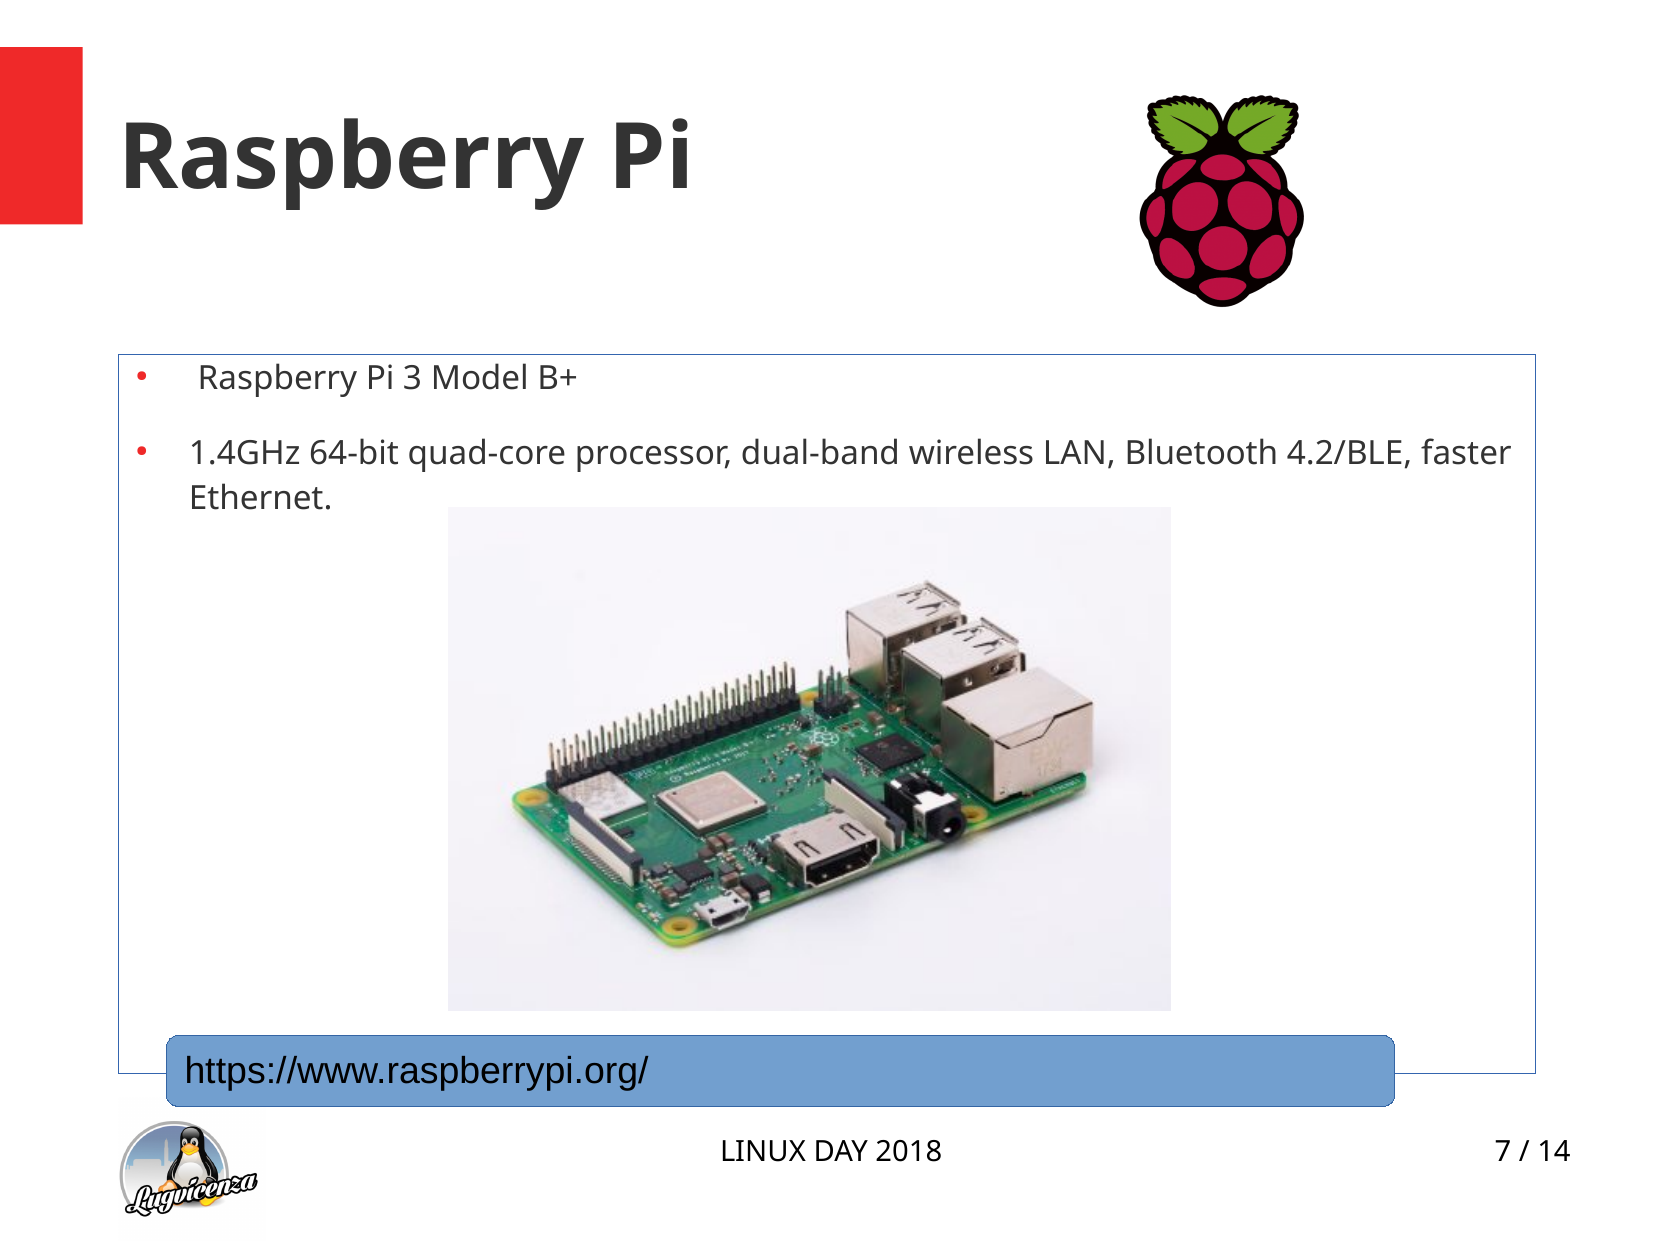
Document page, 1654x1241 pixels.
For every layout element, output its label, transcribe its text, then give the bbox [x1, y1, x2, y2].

picture [448, 507, 1171, 1011]
picture [1074, 68, 1371, 331]
text_box https://www.raspberrypi.org/ [166, 1035, 1395, 1107]
list Raspberry Pi 3 Model B+ 1.4GHz 64-bit quad-core processor, dual-band wireless LAN, Bluetooth 4.2/BLE, faster Ethernet. [118, 354, 1536, 1074]
title Raspberry Pi [118, 49, 1571, 257]
picture [118, 1097, 266, 1241]
